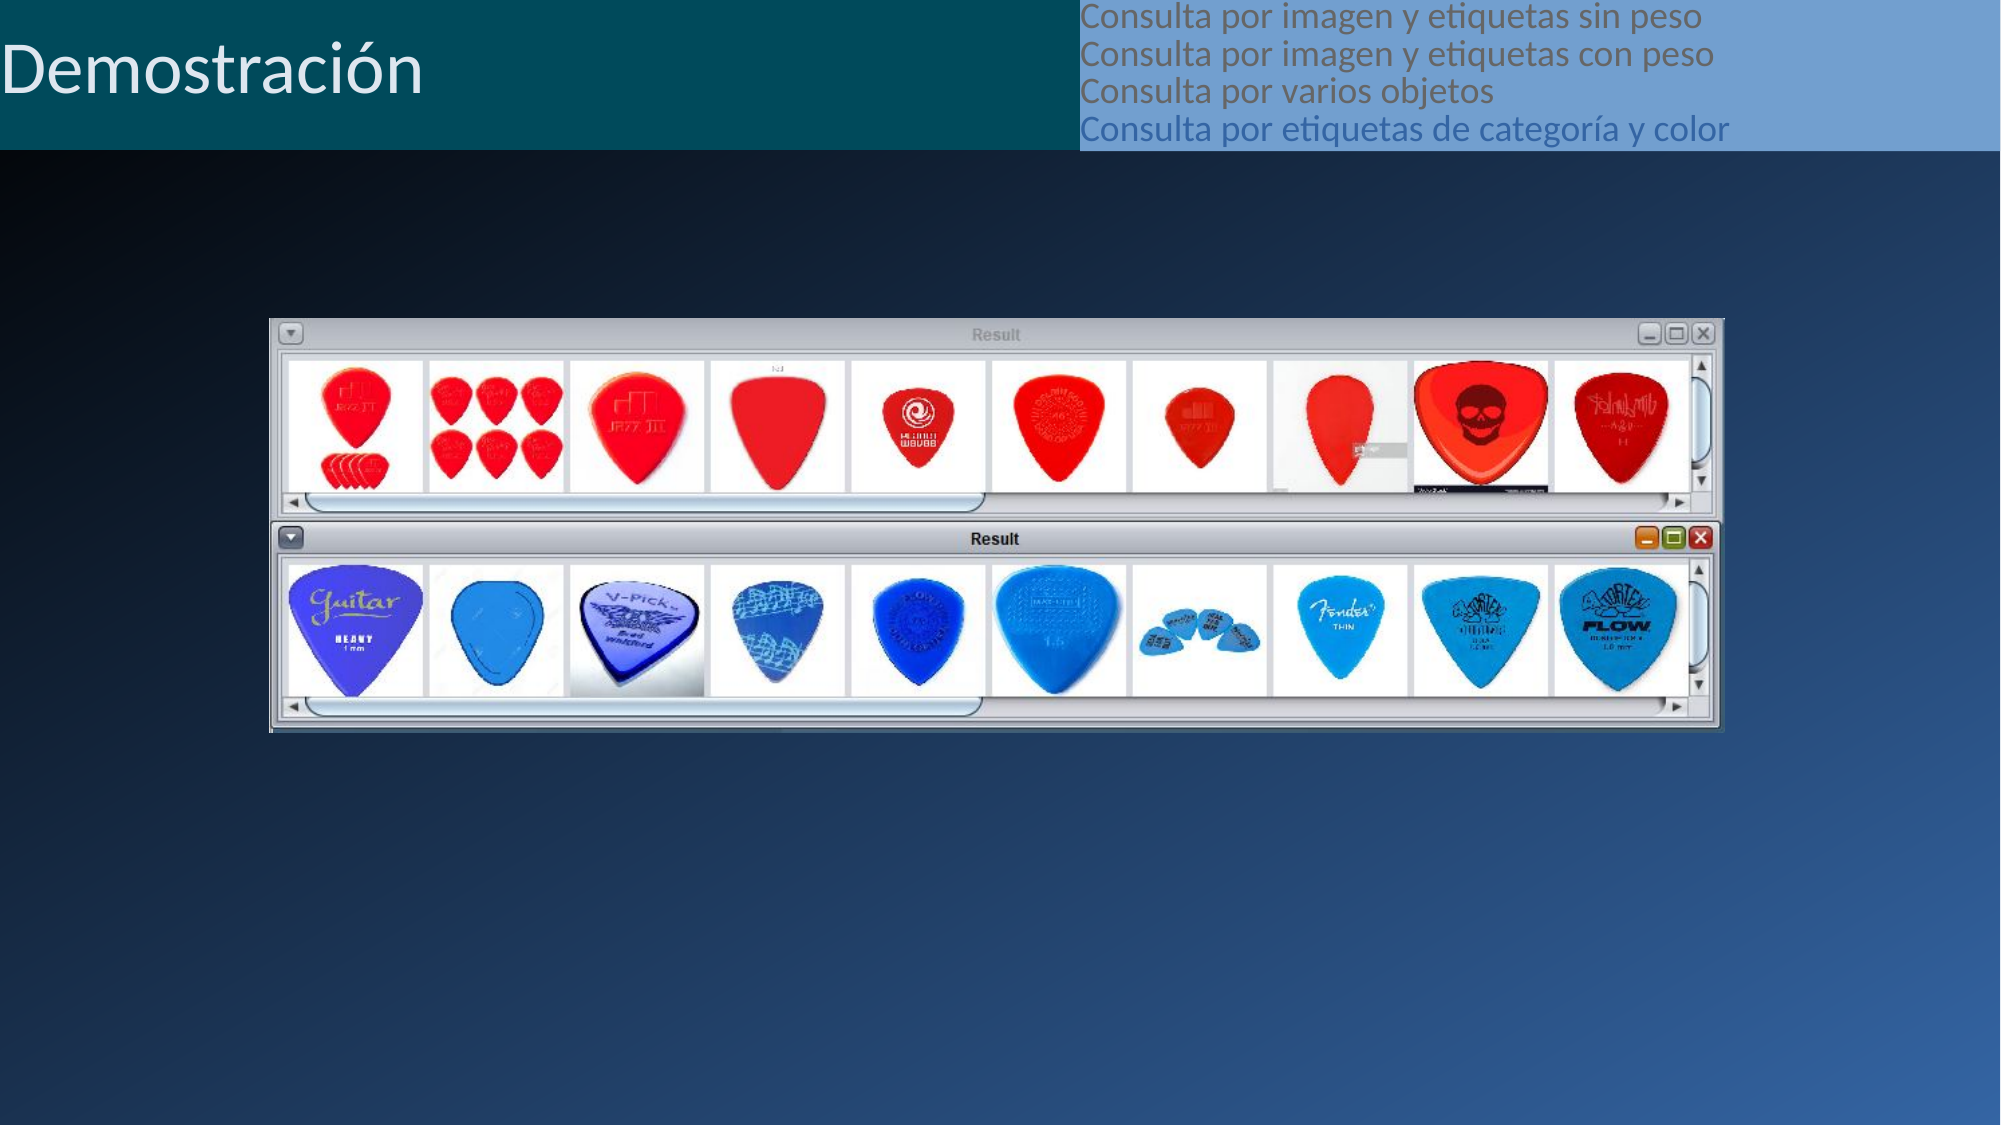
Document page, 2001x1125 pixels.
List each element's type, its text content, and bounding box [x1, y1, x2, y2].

title Consulta por imagen y etiquetas sin peso Consulta por imagen y etiquetas con peso Consulta por varios objetos Consulta por etiquetas de categoría y color [1080, 0, 2001, 152]
title Demostración [0, 0, 1080, 150]
picture [269, 318, 1725, 733]
